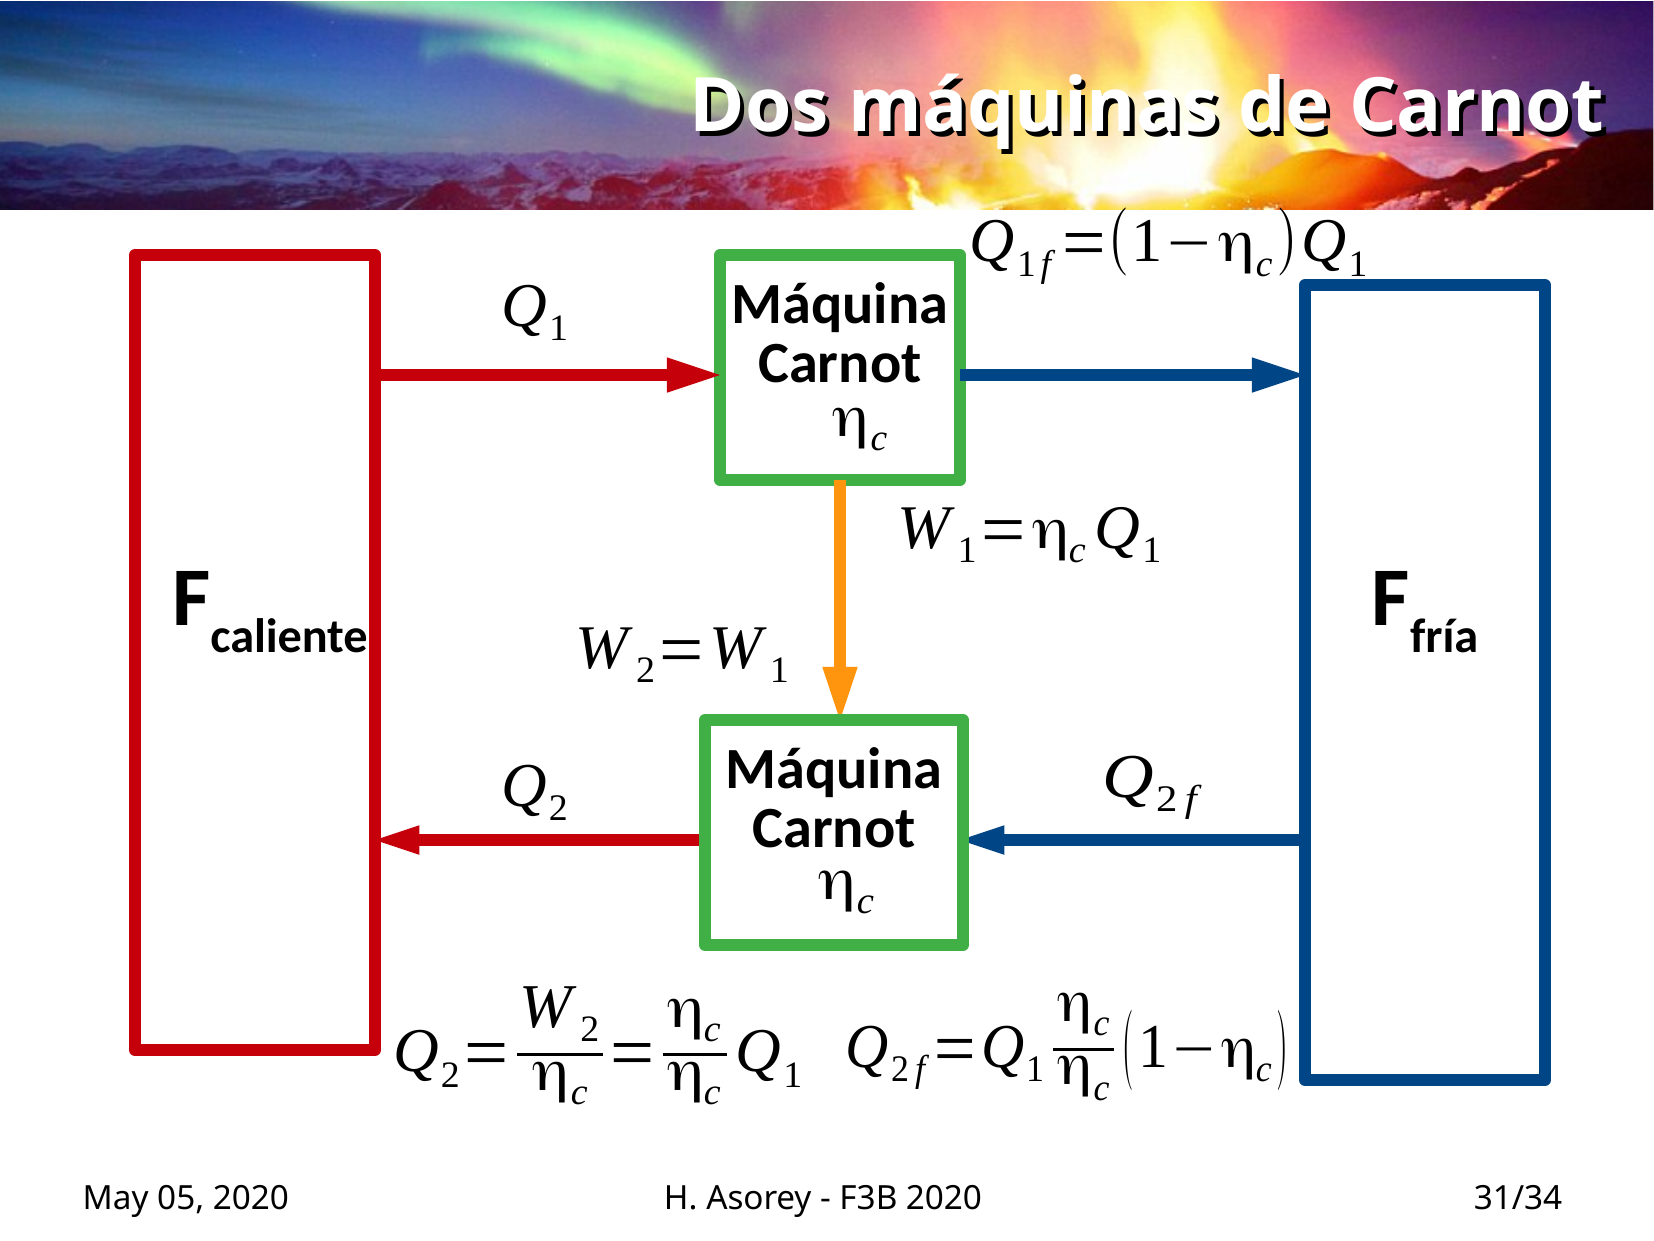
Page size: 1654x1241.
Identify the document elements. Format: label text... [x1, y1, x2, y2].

chart [569, 612, 796, 691]
title Dos máquinas de Carnot [45, 15, 1606, 191]
text_box Ffría [1305, 555, 1546, 691]
chart [495, 750, 575, 829]
chart [839, 990, 1295, 1108]
chart [386, 971, 809, 1113]
chart [495, 270, 575, 349]
picture [0, 1, 1654, 210]
text_box Fcaliente [150, 555, 391, 691]
chart [810, 868, 882, 923]
chart [1095, 741, 1210, 820]
text_box Máquina Carnot [705, 720, 964, 946]
text_box Máquina Carnot [720, 255, 961, 481]
chart [890, 492, 1168, 571]
chart [825, 405, 895, 459]
chart [963, 205, 1374, 285]
